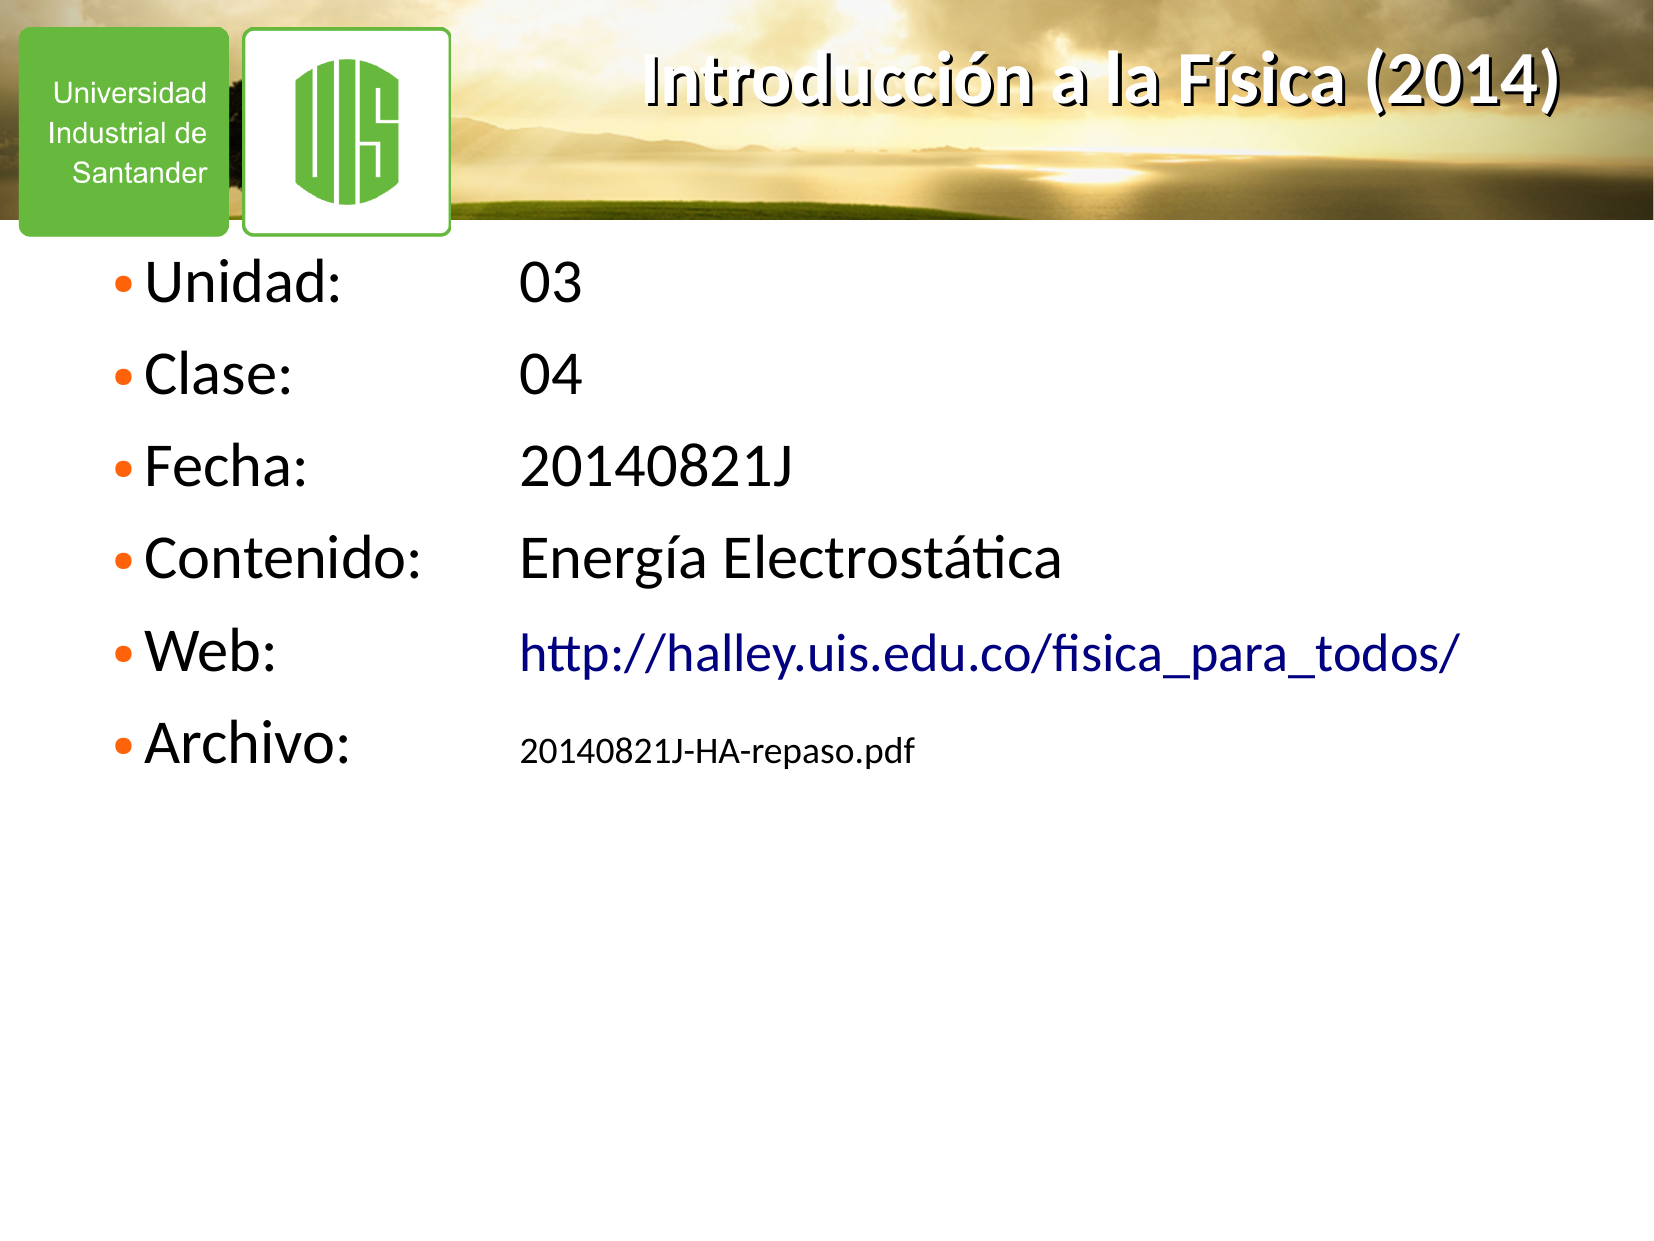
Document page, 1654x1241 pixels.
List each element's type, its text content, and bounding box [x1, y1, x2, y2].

list Unidad: 03 Clase: 04 Fecha: 20140821J Contenido: Energía Electrostática Web: http://halley.uis.edu.co/fisica_para_todos/ Archivo: 20140821J-HA-repaso.pdf [82, 255, 1571, 1126]
picture [0, 0, 1654, 237]
title Introducción a la Física (2014) [75, 19, 1564, 151]
